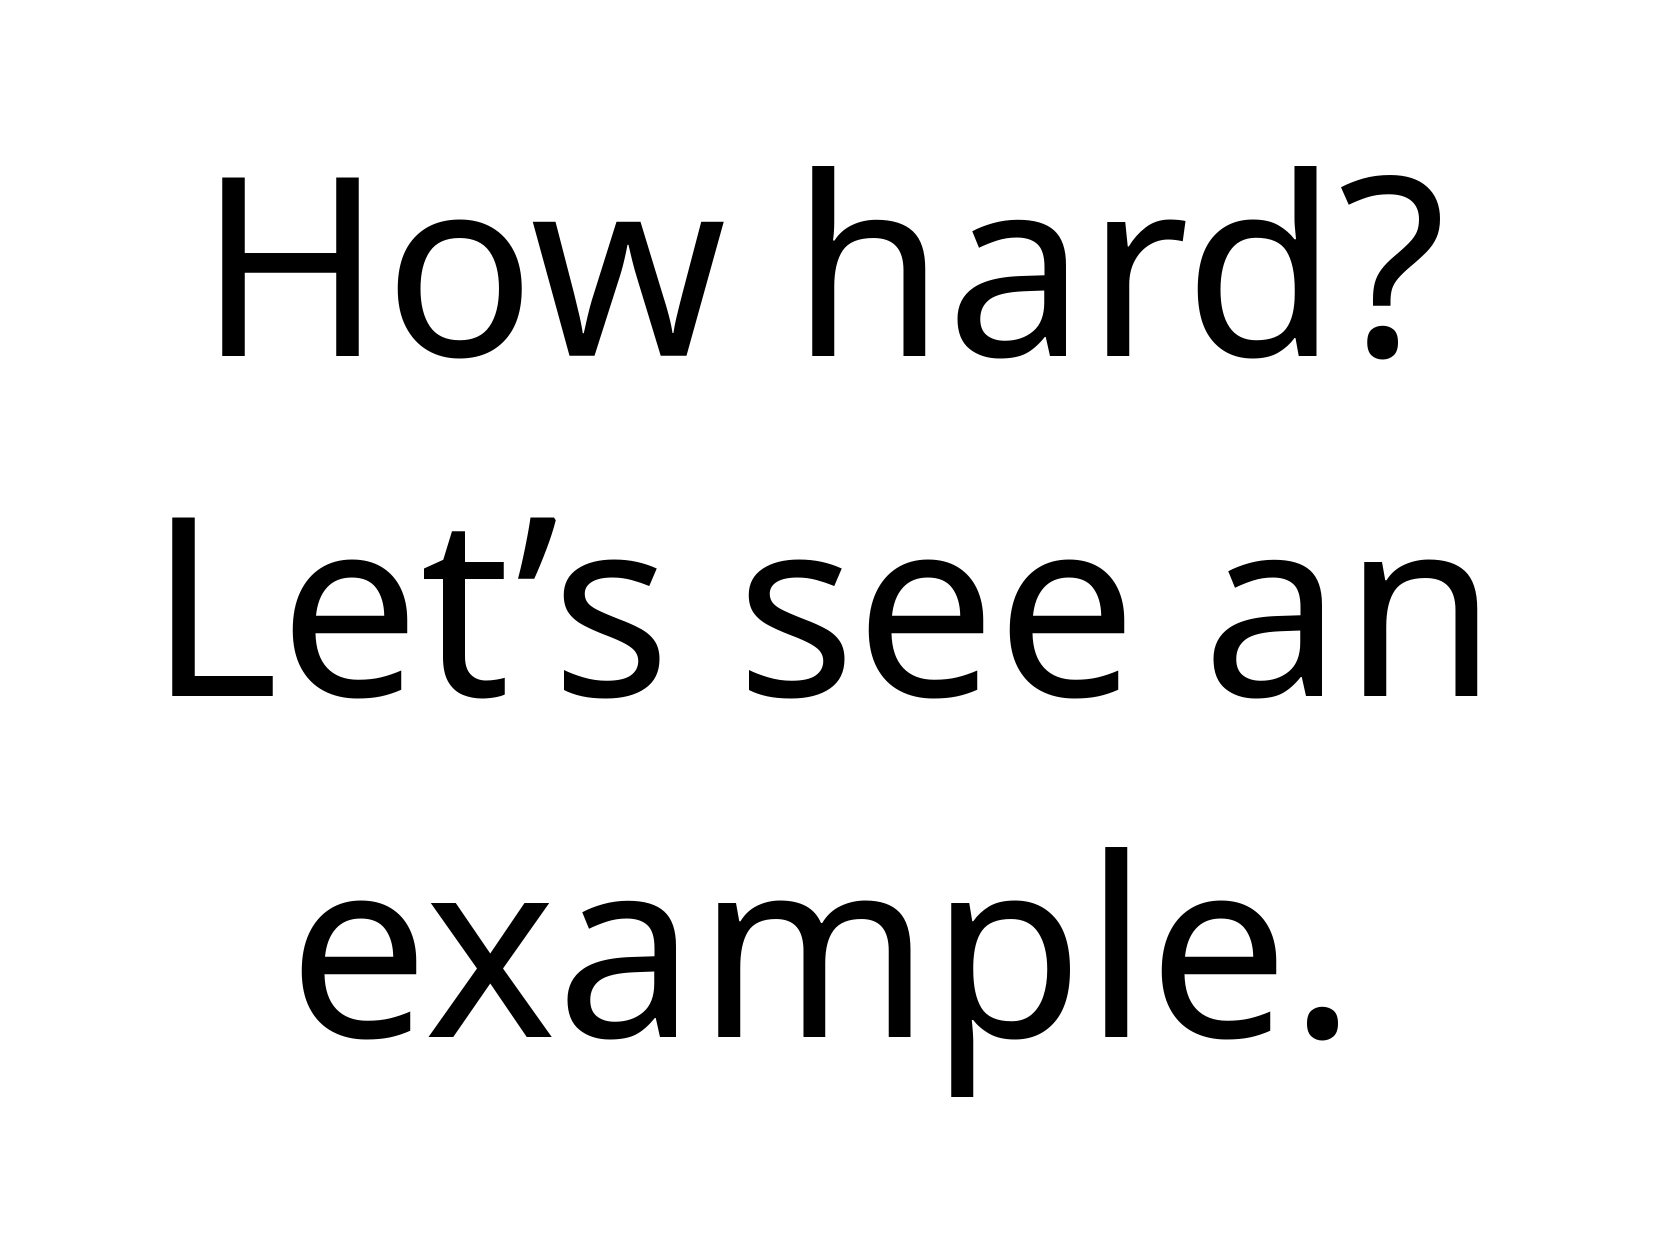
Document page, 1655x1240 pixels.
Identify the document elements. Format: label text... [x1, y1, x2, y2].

title How hard? Let’s see an example. [78, 142, 1568, 1057]
